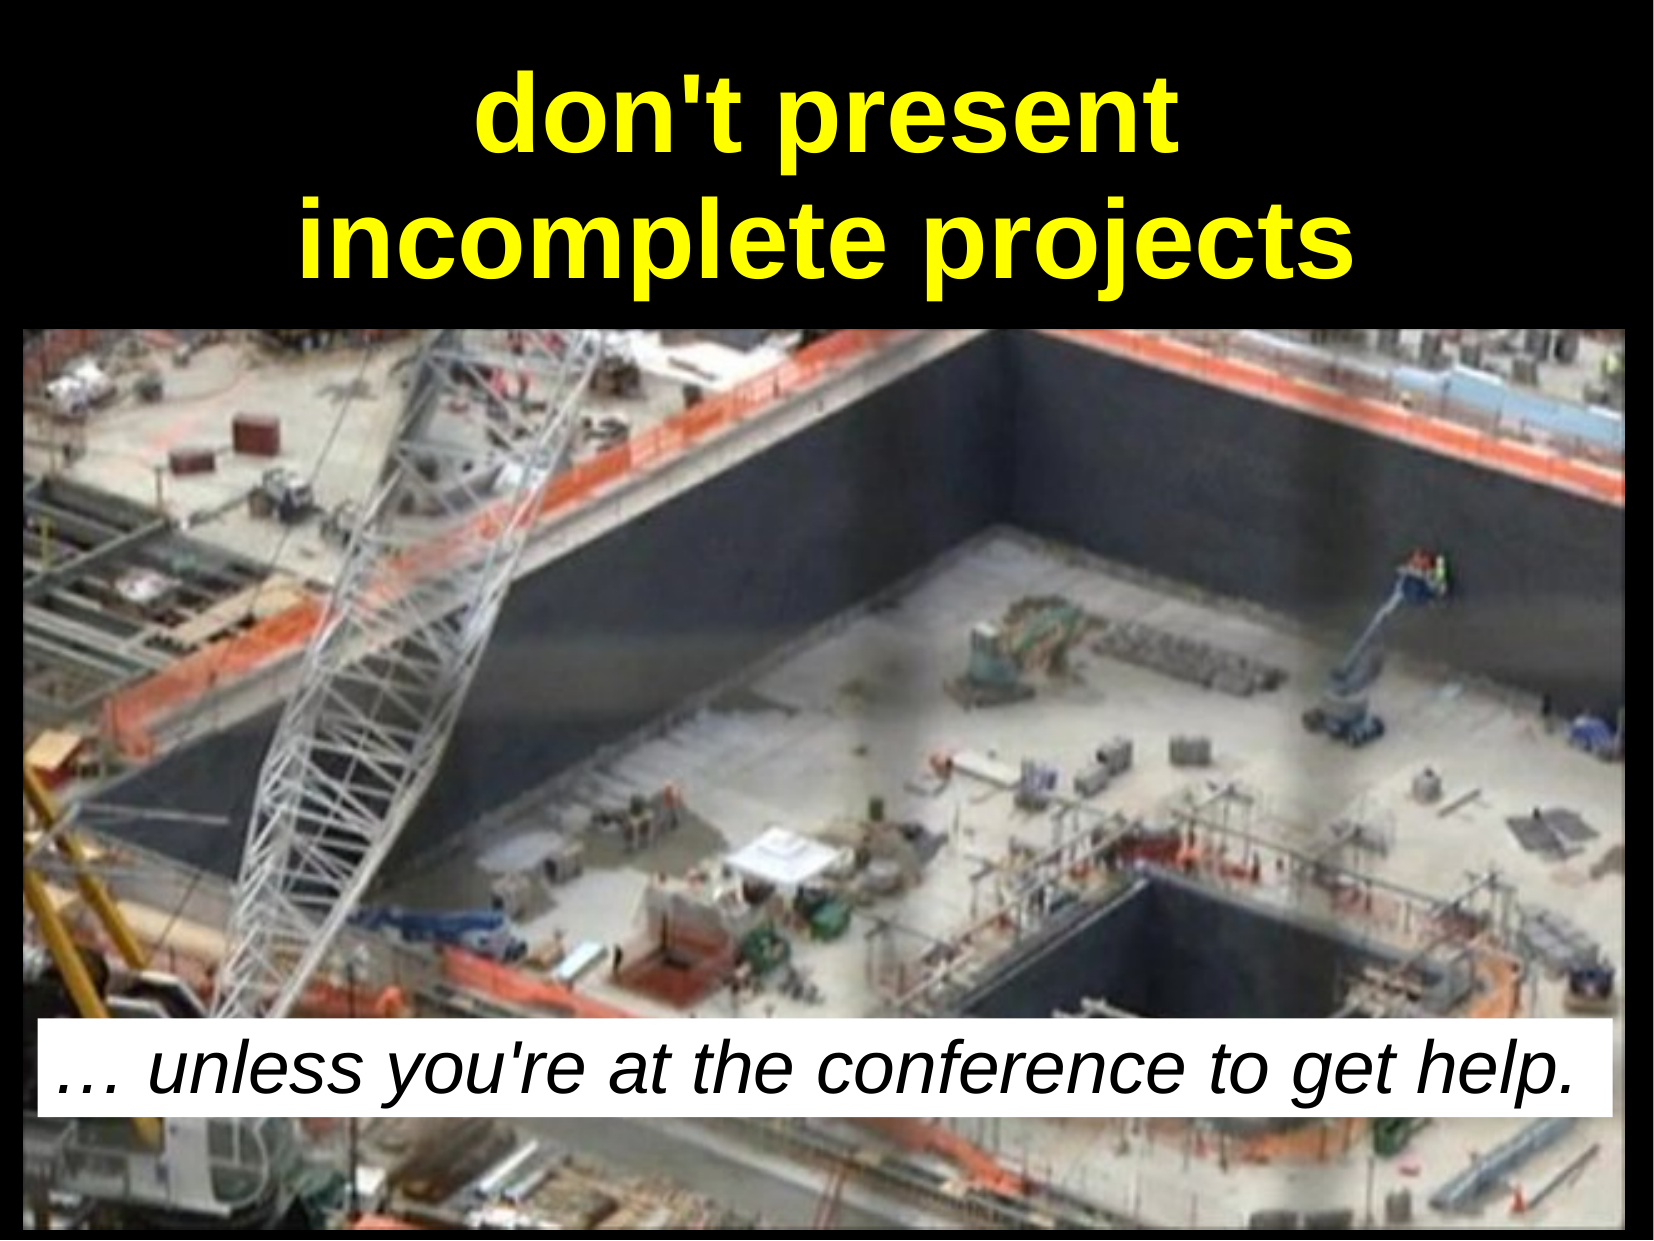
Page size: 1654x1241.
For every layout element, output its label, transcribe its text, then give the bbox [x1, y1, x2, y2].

title don't present incomplete projects [82, 51, 1571, 303]
text_box … unless you're at the conference to get help. [37, 1018, 1613, 1118]
picture [23, 329, 1625, 1230]
